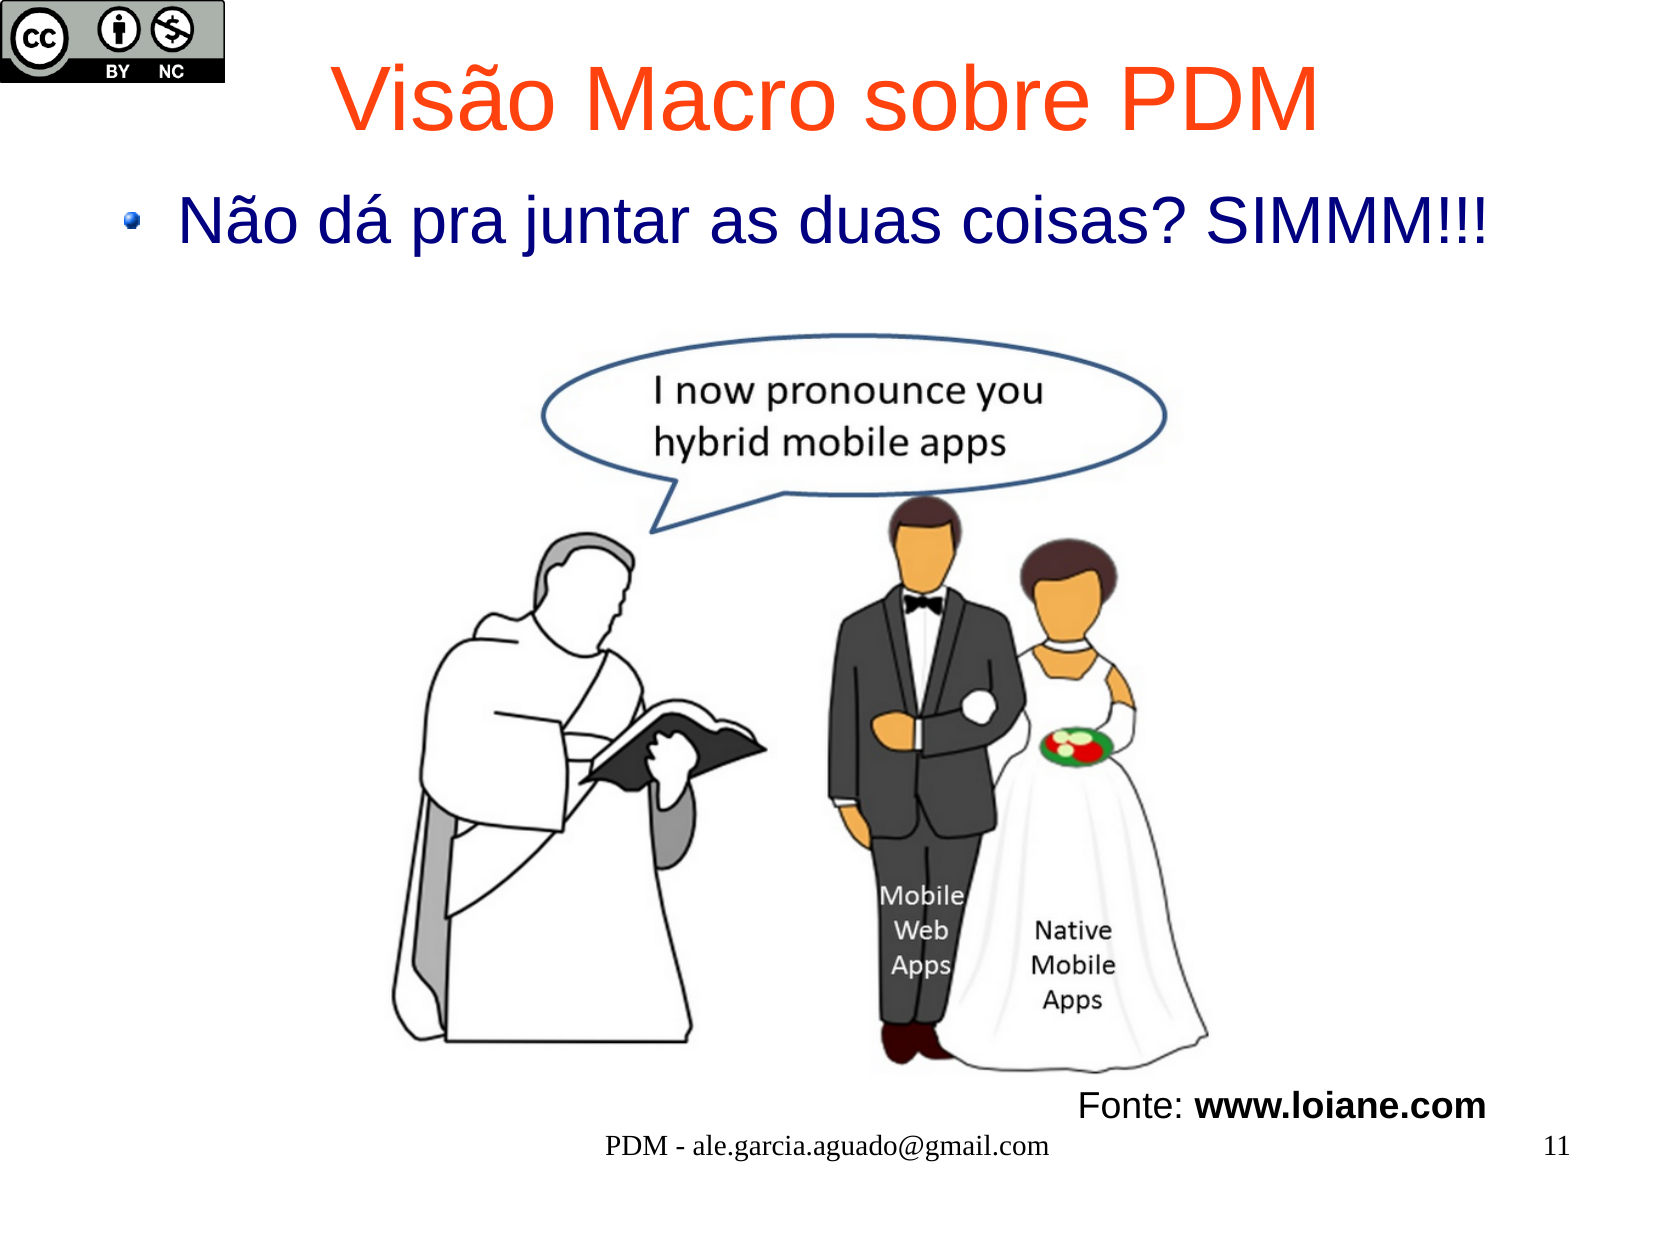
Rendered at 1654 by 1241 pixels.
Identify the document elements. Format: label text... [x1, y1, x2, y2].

text_box Fonte: www.loiane.com [1062, 1077, 1513, 1134]
list Não dá pra juntar as duas coisas? SIMMM!!! [106, 183, 1577, 1049]
picture [299, 295, 1288, 1099]
title Visão Macro sobre PDM [82, 31, 1571, 166]
picture [0, 0, 225, 83]
